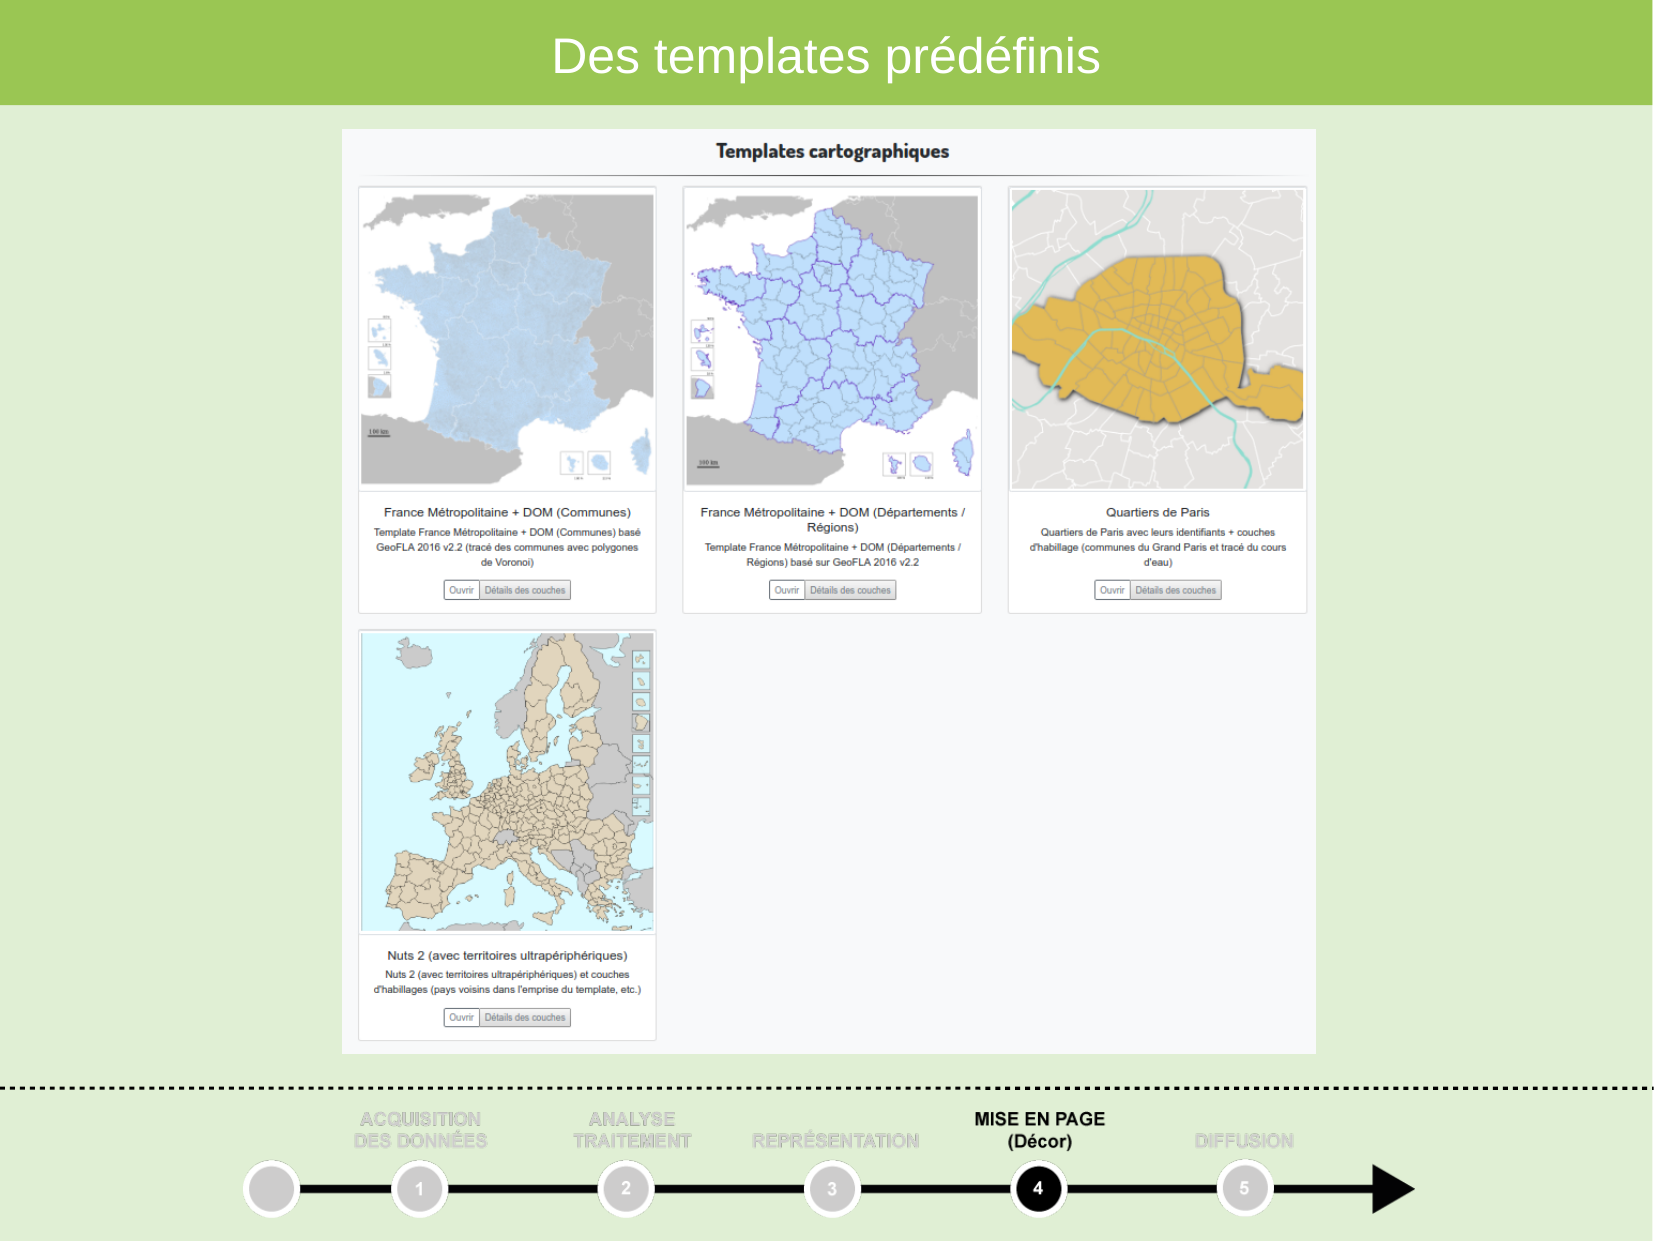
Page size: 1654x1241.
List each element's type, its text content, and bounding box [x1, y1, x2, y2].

picture [243, 1109, 1415, 1218]
picture [342, 129, 1316, 1054]
text_box Des templates prédéfinis [82, 19, 1570, 88]
